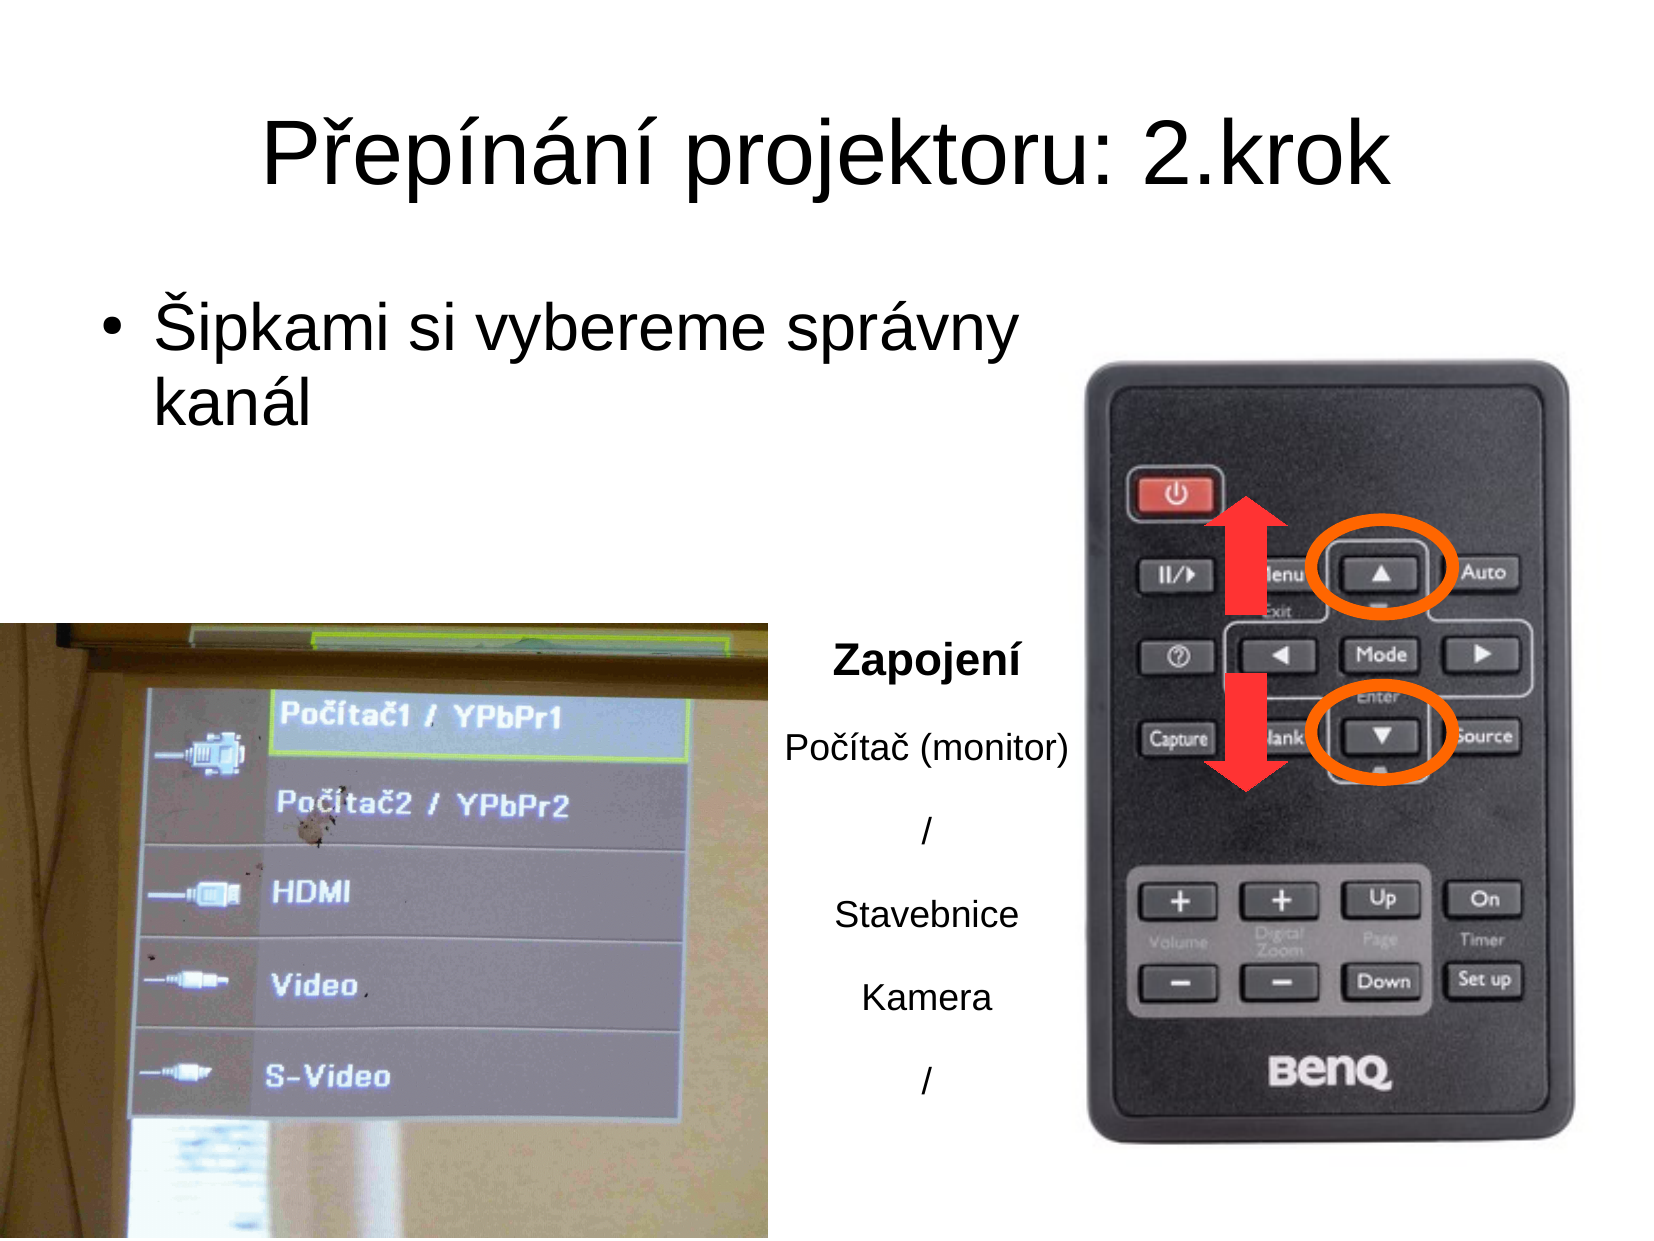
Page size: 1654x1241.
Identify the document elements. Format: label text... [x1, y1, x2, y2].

picture [0, 623, 768, 1238]
picture [992, 217, 1648, 1234]
list Šipkami si vybereme správny kanál [82, 290, 1063, 637]
text_box [1204, 673, 1288, 792]
text_box [1204, 496, 1288, 615]
text_box Zapojení Počítač (monitor) / Stavebnice Kamera / [785, 602, 1069, 1134]
title Přepínání projektoru: 2.krok [82, 49, 1571, 257]
